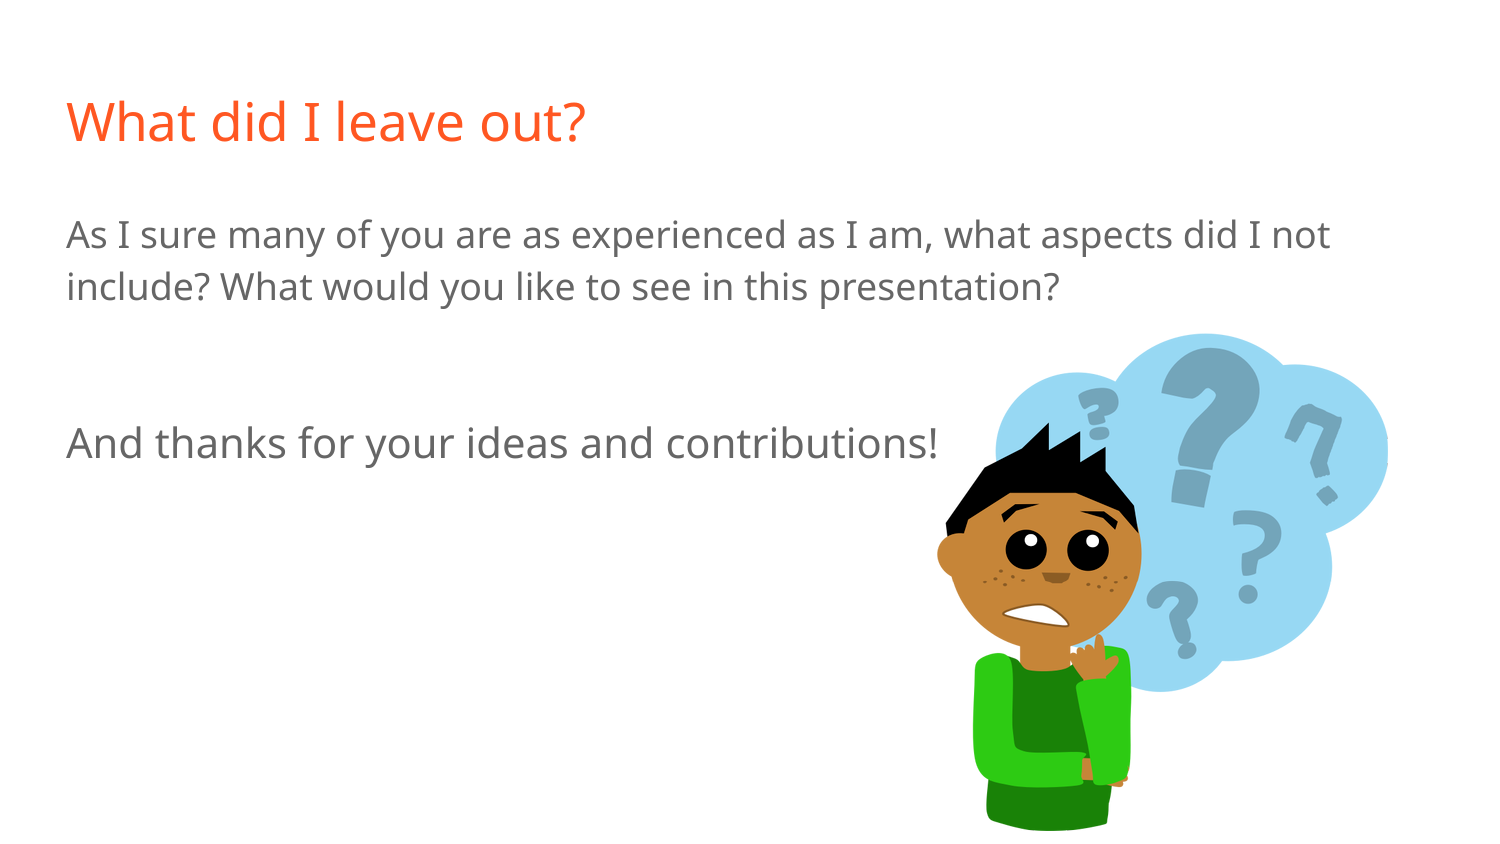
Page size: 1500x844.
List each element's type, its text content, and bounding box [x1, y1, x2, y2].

title What did I leave out? [51, 72, 1449, 167]
list As I sure many of you are as experienced as I am, what aspects did I not include? What would you like to see in this presentation? And thanks for your ideas and contributions! [51, 189, 1449, 750]
picture [937, 333, 1388, 831]
